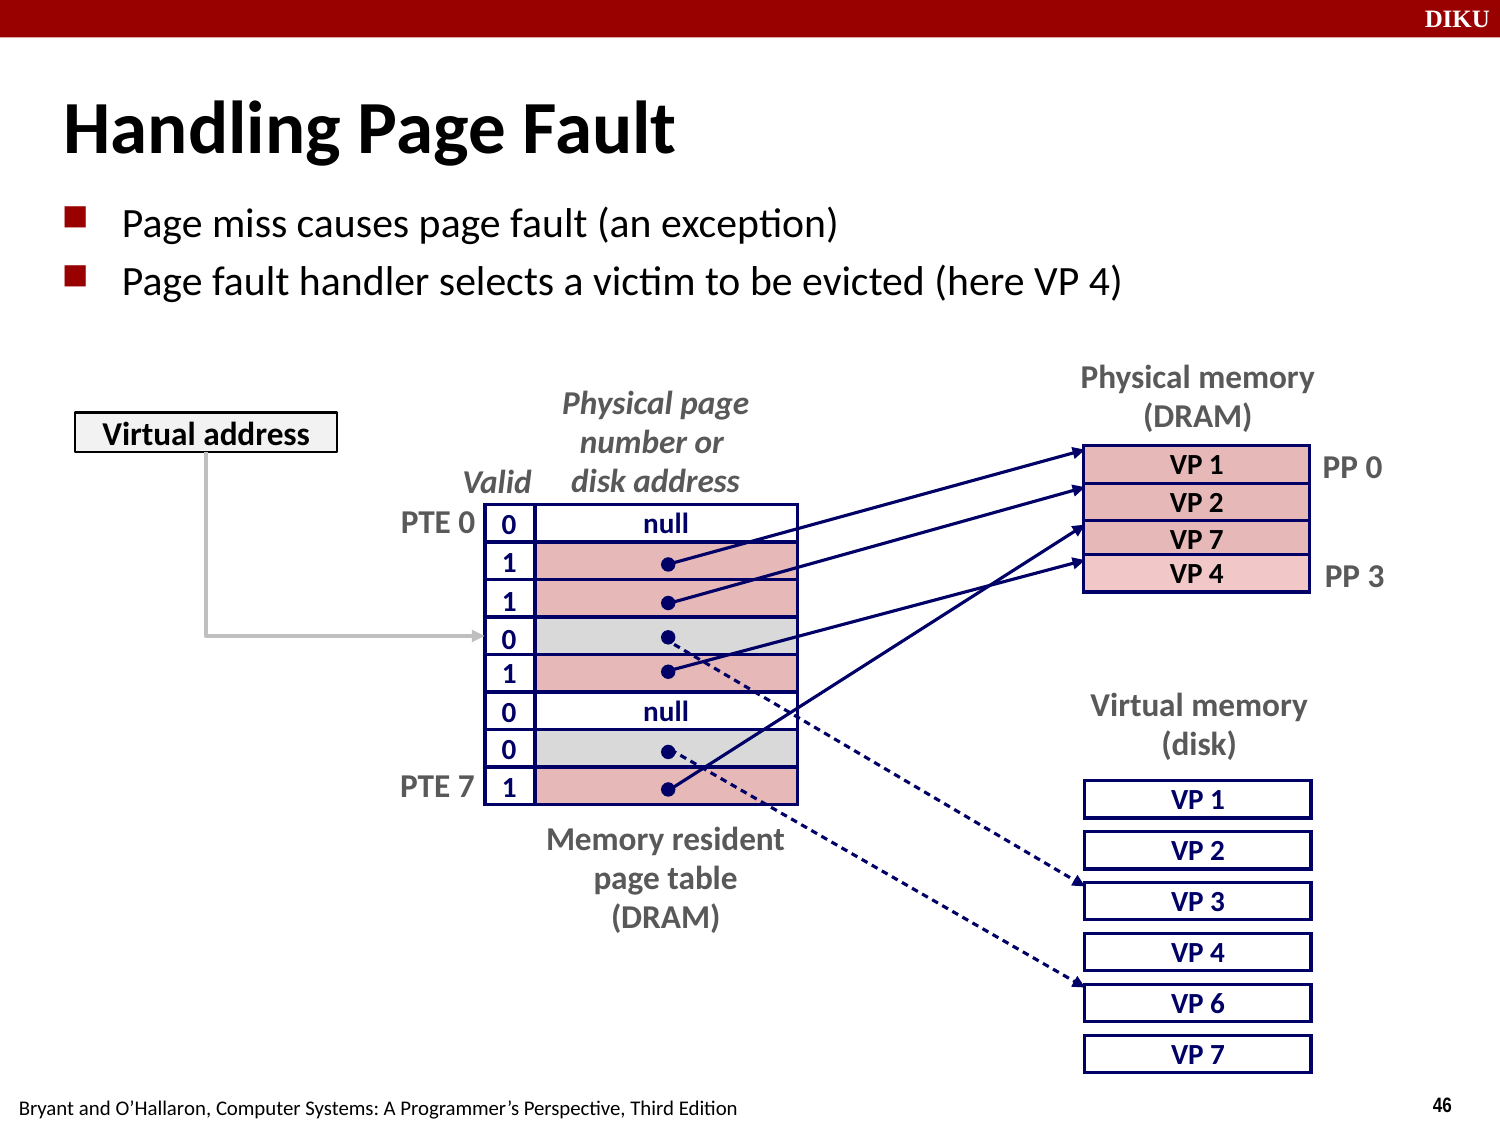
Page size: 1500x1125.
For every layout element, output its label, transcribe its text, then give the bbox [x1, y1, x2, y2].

text_box VP 2 [1083, 484, 1310, 521]
text_box VP 6 [1084, 984, 1312, 1022]
text_box PP 0 [1307, 439, 1398, 495]
text_box 1 [490, 775, 532, 814]
text_box 0 [486, 687, 532, 724]
text_box VP 4 [1084, 933, 1312, 971]
text_box VP 7 [1083, 521, 1310, 554]
text_box Page miss causes page fault (an exception) Page fault handler selects a victim to be evicted (here VP 4) [50, 188, 1414, 313]
text_box 1 [487, 537, 532, 576]
text_box Physical memory (DRAM) [1065, 349, 1330, 445]
text_box Valid [447, 454, 560, 510]
text_box Memory resident page table (DRAM) [531, 811, 801, 945]
text_box 0 [486, 614, 532, 665]
text_box VP 4 [1083, 554, 1310, 593]
text_box Physical page number or disk address [547, 374, 765, 509]
text_box 0 [505, 633, 512, 646]
text_box PTE 7 [385, 758, 490, 814]
text_box null [536, 693, 798, 730]
text_box 0 [486, 724, 532, 775]
text_box null [768, 713, 798, 730]
text_box Virtual address [75, 412, 338, 453]
text_box [536, 542, 798, 693]
text_box Handling Page Fault [48, 59, 1408, 188]
text_box 1 [487, 576, 532, 627]
text_box null [759, 531, 798, 542]
text_box 0 [490, 499, 532, 537]
text_box null [536, 504, 798, 542]
text_box VP 7 [1084, 1035, 1312, 1073]
text_box PTE 0 [385, 493, 490, 549]
text_box [536, 730, 798, 805]
text_box PP 3 [1310, 548, 1400, 604]
text_box 1 [487, 648, 532, 687]
text_box VP 1 [1084, 780, 1312, 819]
text_box VP 2 [1084, 831, 1312, 869]
text_box VP 1 [1083, 445, 1310, 484]
text_box VP 3 [1084, 882, 1312, 920]
text_box Virtual memory (disk) [1075, 677, 1323, 772]
